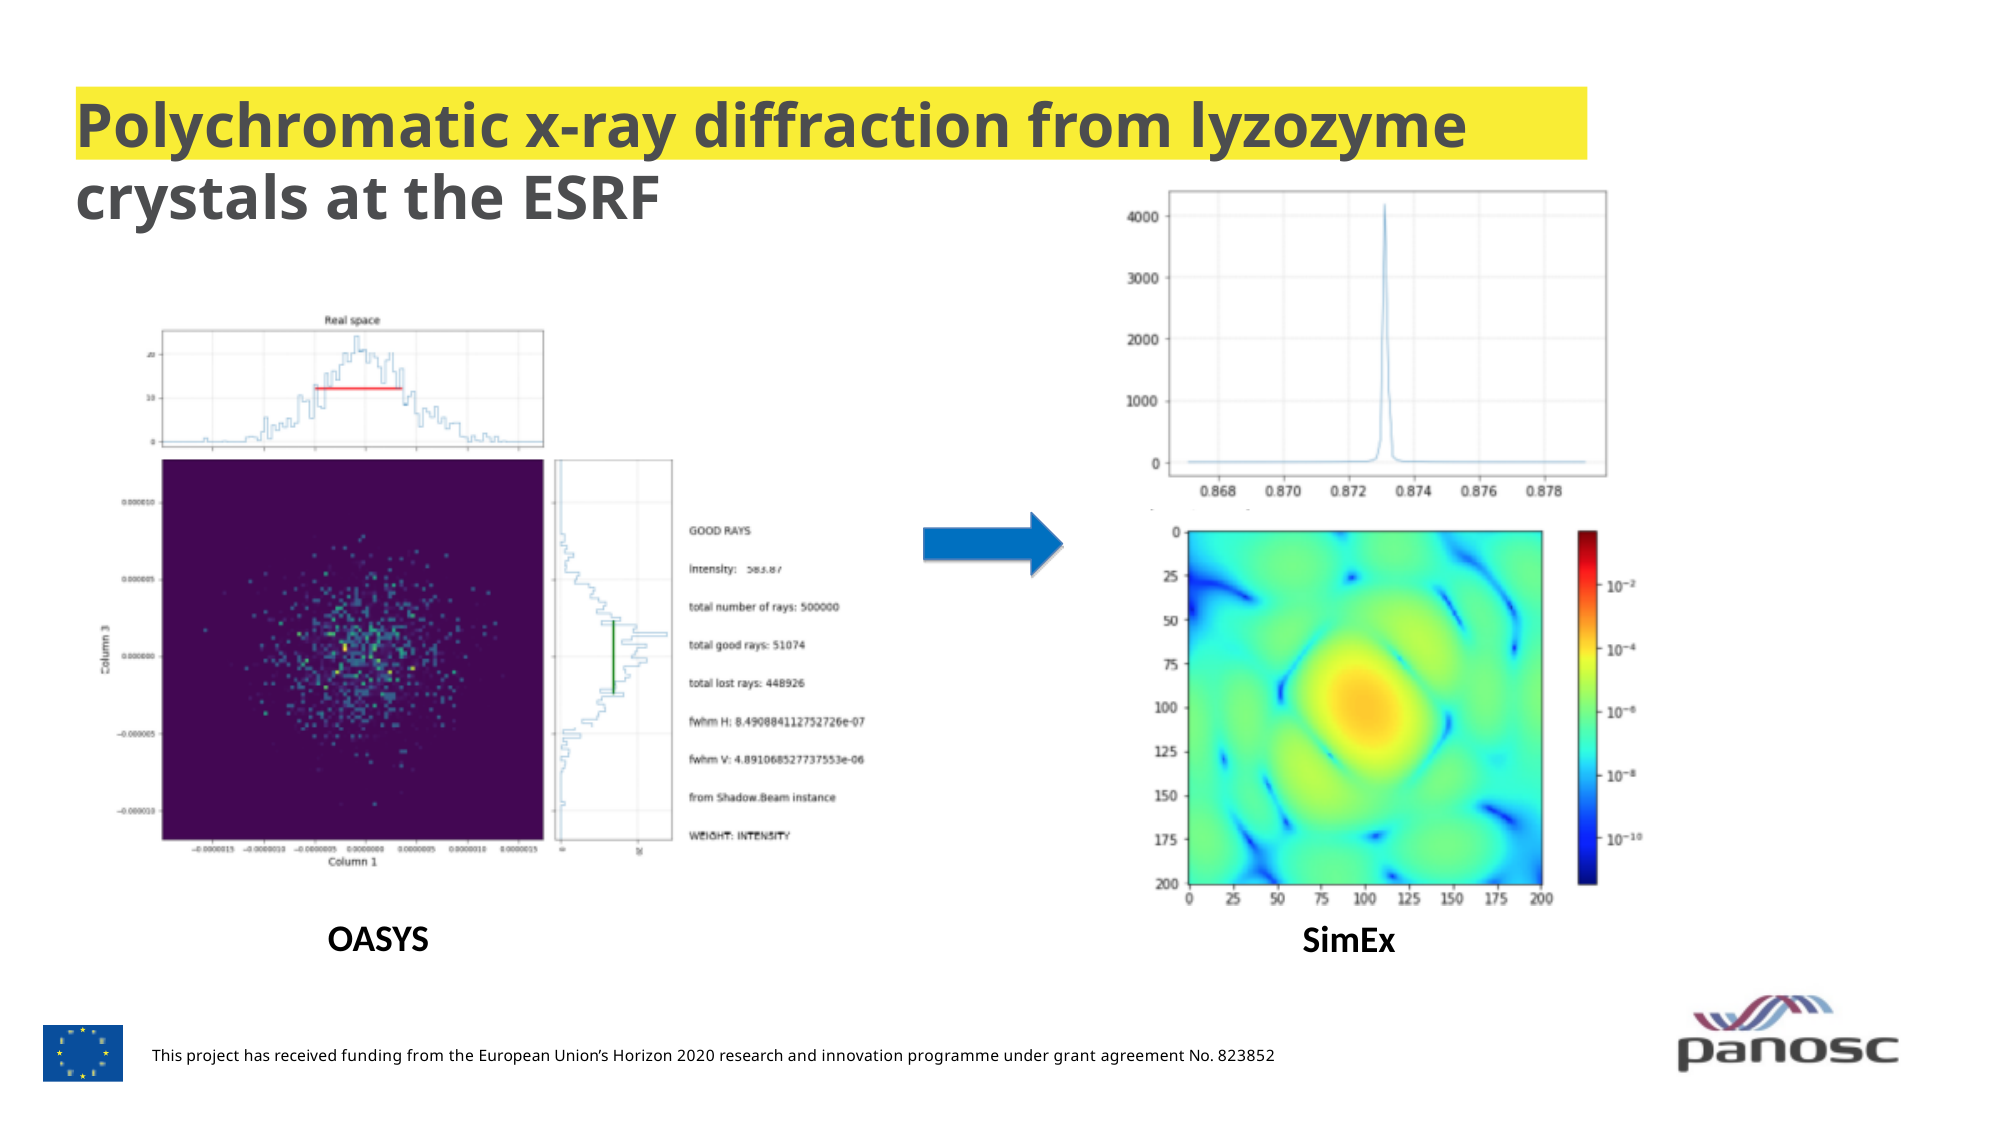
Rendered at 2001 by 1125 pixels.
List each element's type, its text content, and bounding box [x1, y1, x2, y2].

text_box OASYS [313, 906, 445, 966]
picture [1131, 509, 1660, 907]
text_box SimEx [1287, 907, 1411, 968]
picture [1100, 182, 1654, 508]
text_box Polychromatic x-ray diffraction from lyzozyme crystals at the ESRF [75, 86, 1588, 160]
text_box [923, 512, 1063, 575]
picture [1, 947, 1999, 1125]
picture [75, 299, 892, 875]
